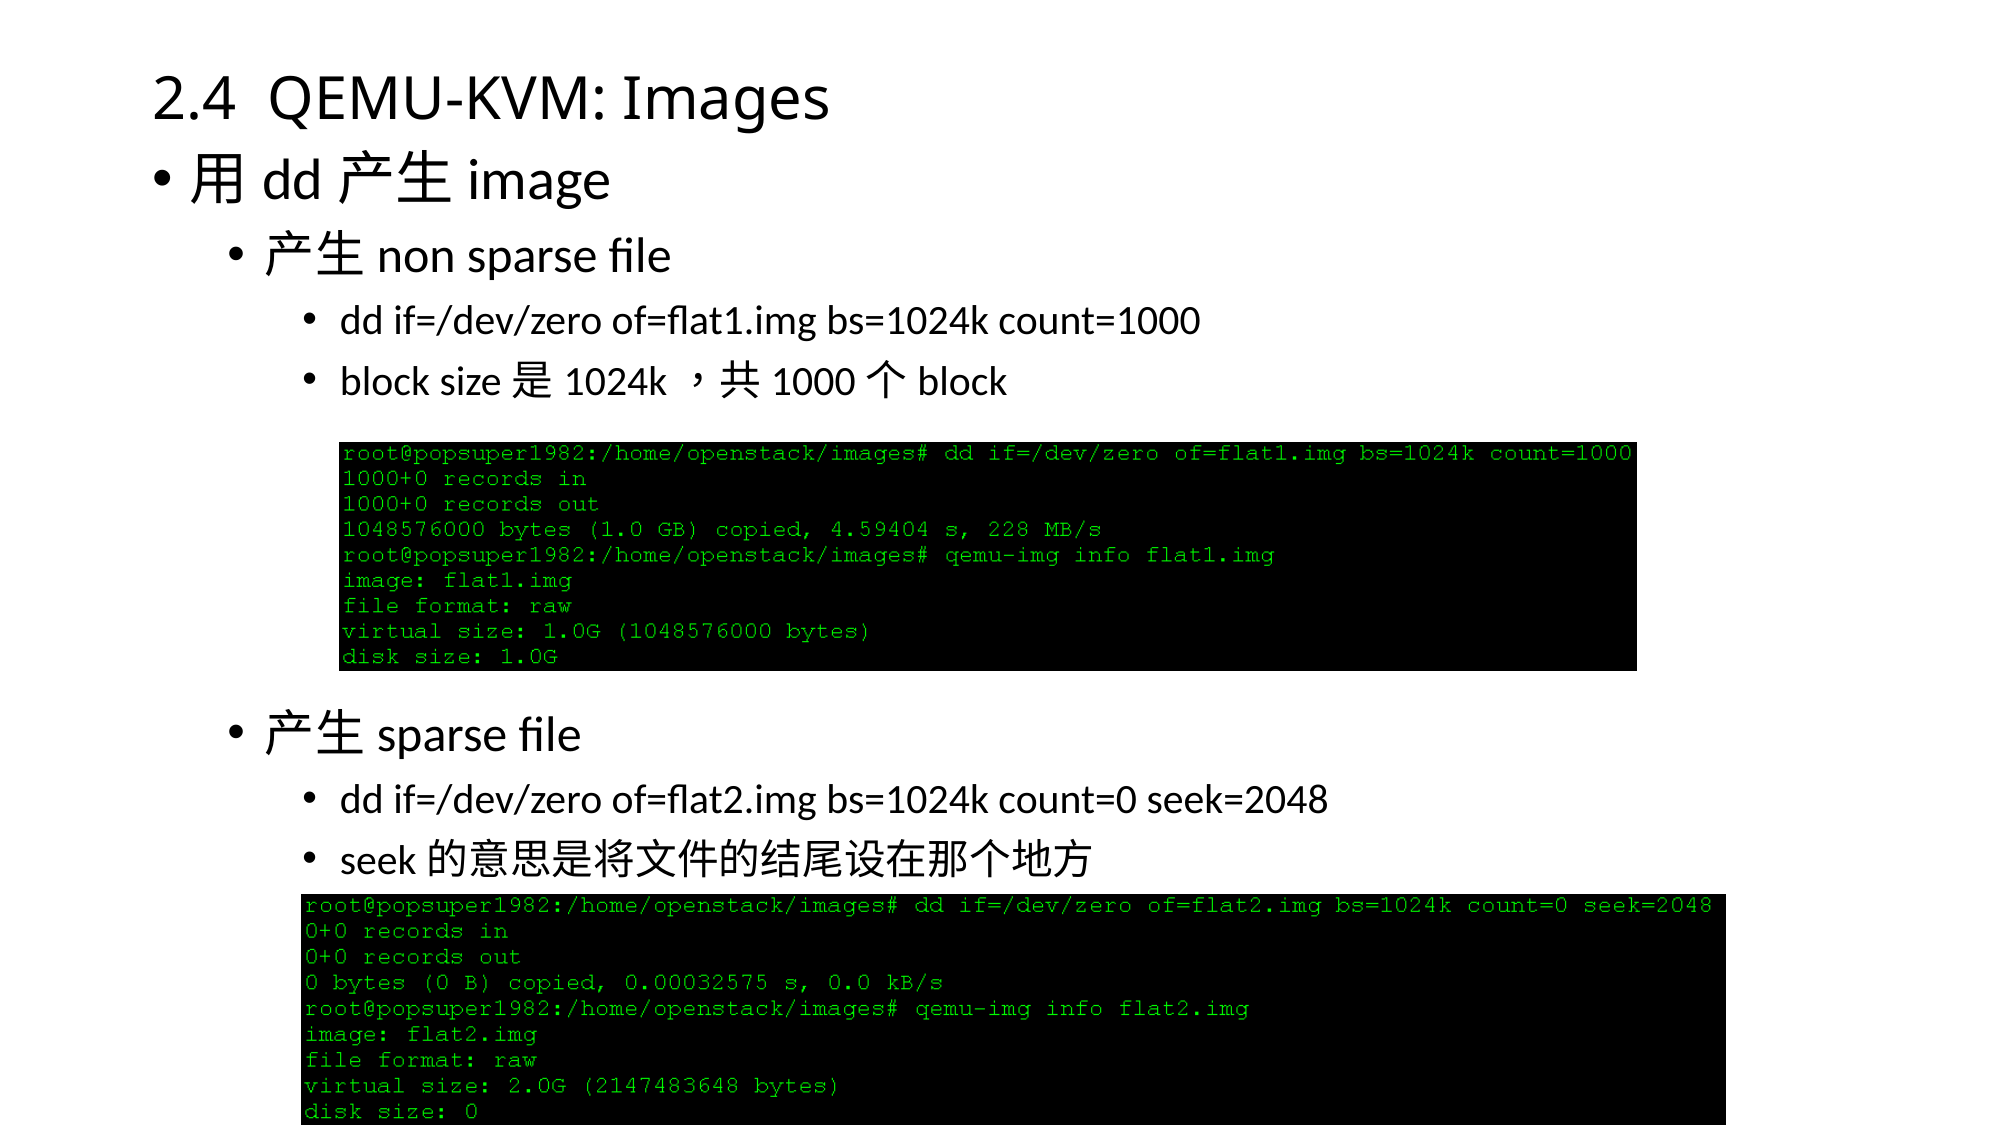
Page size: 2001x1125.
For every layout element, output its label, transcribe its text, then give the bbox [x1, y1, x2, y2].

list 用dd产生image 产生non sparse file dd if=/dev/zero of=flat1.img bs=1024k count=1000 block size是1024k，共1000个block 产生sparse file dd if=/dev/zero of=flat2.img bs=1024k count=0 seek=2048 seek的意思是将文件的结尾设在那个地方 [137, 141, 1863, 984]
picture [339, 442, 1637, 671]
title 2.4 QEMU-KVM: Images [137, 59, 1863, 140]
picture [301, 894, 1726, 1125]
